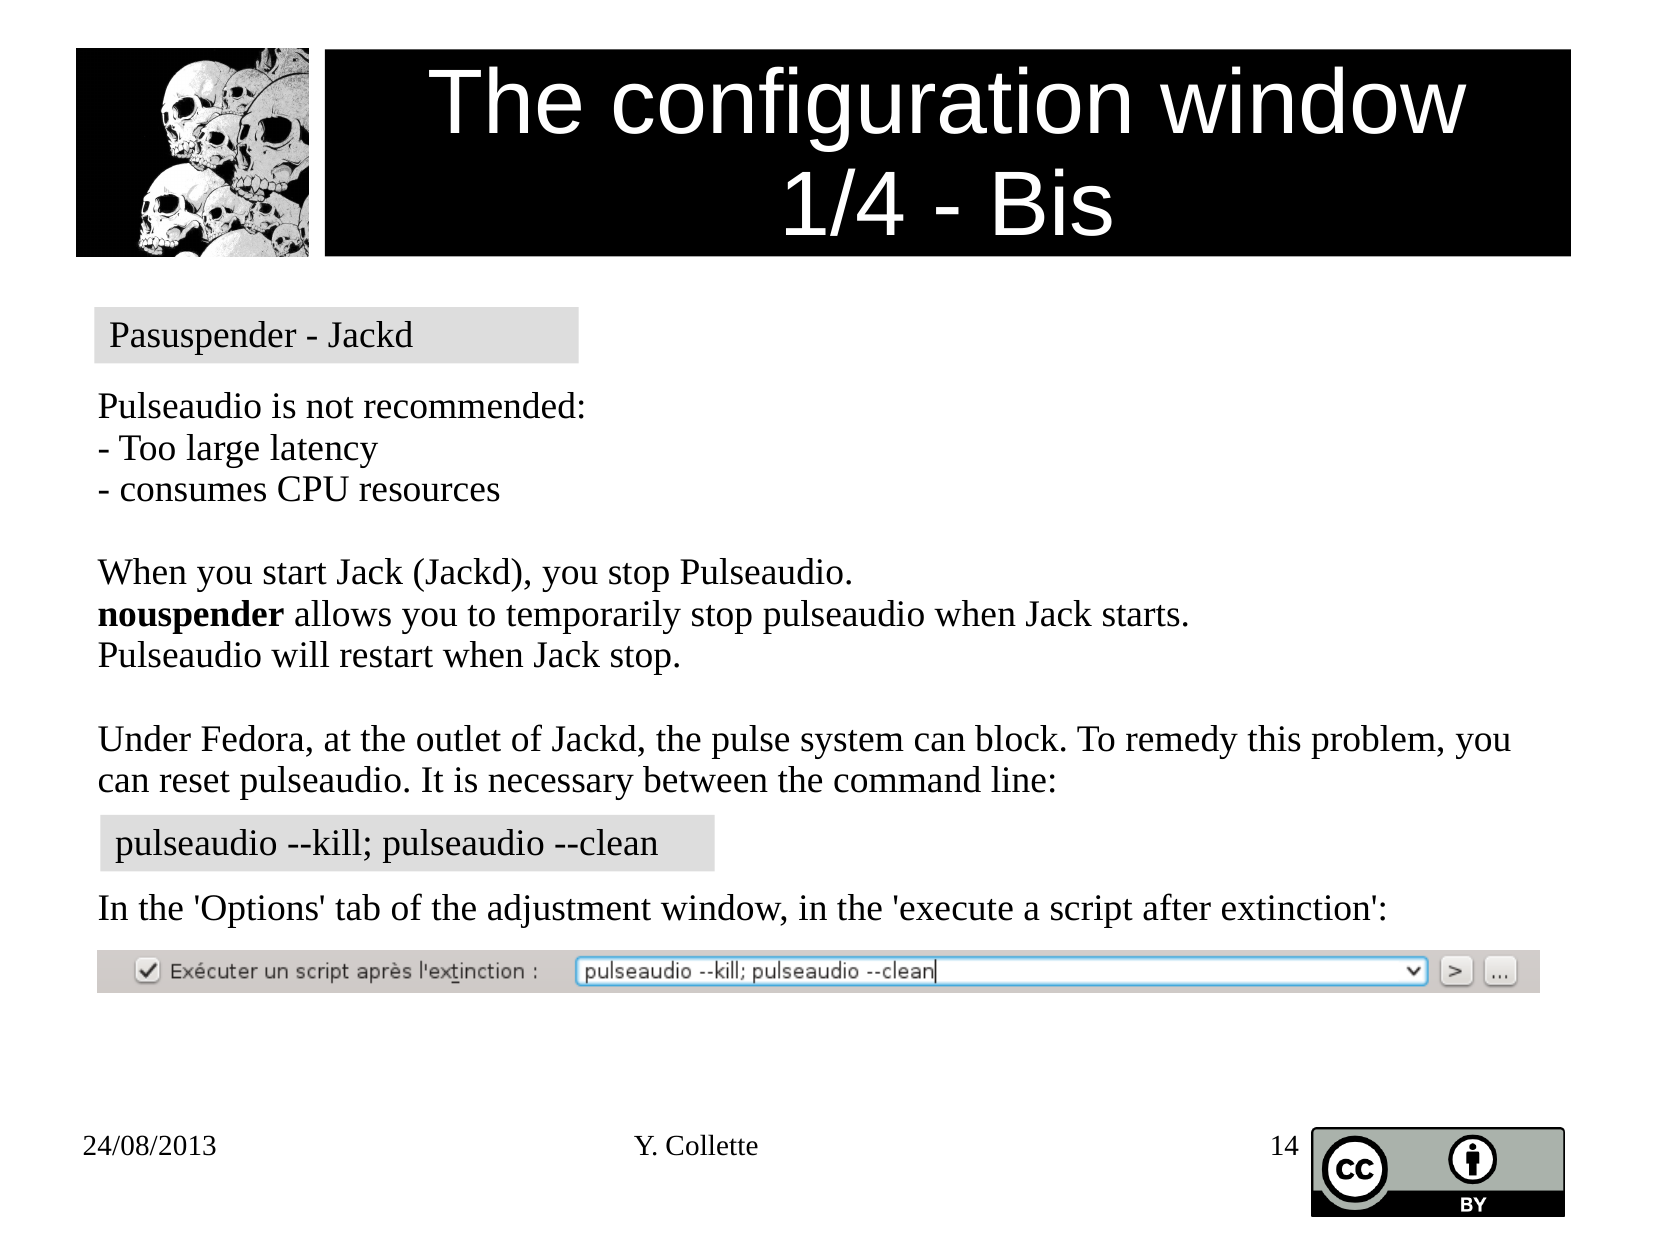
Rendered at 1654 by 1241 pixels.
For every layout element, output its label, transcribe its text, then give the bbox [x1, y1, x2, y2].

text_box Pasuspender - Jackd [94, 307, 579, 364]
text_box pulseaudio --kill; pulseaudio --clean [100, 814, 715, 872]
text_box In the 'Options' tab of the adjustment window, in the 'execute a script after extinction': [82, 879, 1560, 937]
title The configuration window 1/4 - Bis [324, 49, 1571, 257]
picture [1311, 1127, 1565, 1217]
text_box Pulseaudio is not recommended: - Too large latency - consumes CPU resources When you start Jack (Jackd), you stop Pulseaudio. nouspender allows you to temporarily stop pulseaudio when Jack starts. Pulseaudio will restart when Jack stop. Under Fedora, at the outlet of Jackd, the pulse system can block. To remedy this problem, you can reset pulseaudio. It is necessary between the command line: [82, 377, 1560, 808]
picture [76, 48, 309, 257]
picture [97, 950, 1540, 993]
